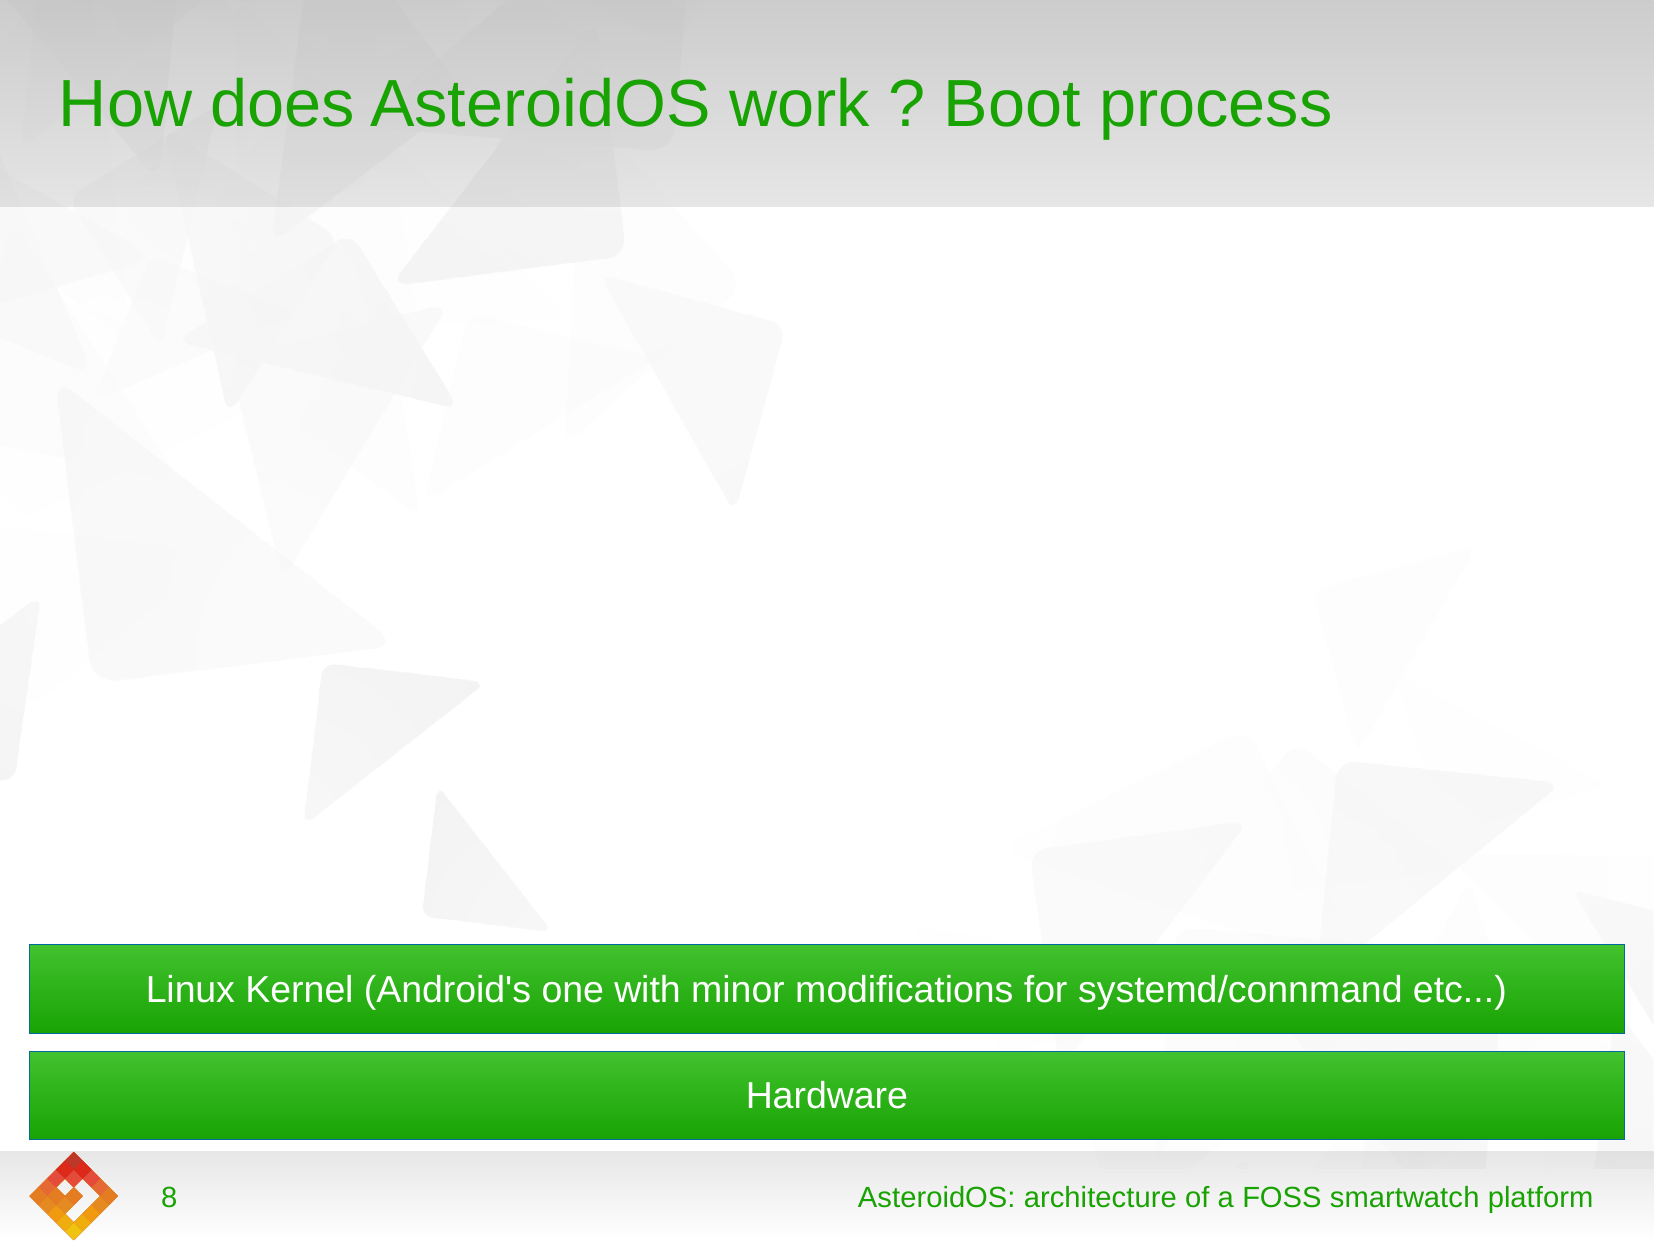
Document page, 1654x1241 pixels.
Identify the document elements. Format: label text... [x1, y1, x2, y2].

text_box Linux Kernel (Android's one with minor modifications for systemd/connmand etc...) [29, 944, 1625, 1034]
text_box Hardware [29, 1051, 1625, 1140]
picture [0, 0, 783, 931]
picture [915, 548, 1654, 1169]
title How does AsteroidOS work ? Boot process [59, 29, 1595, 178]
